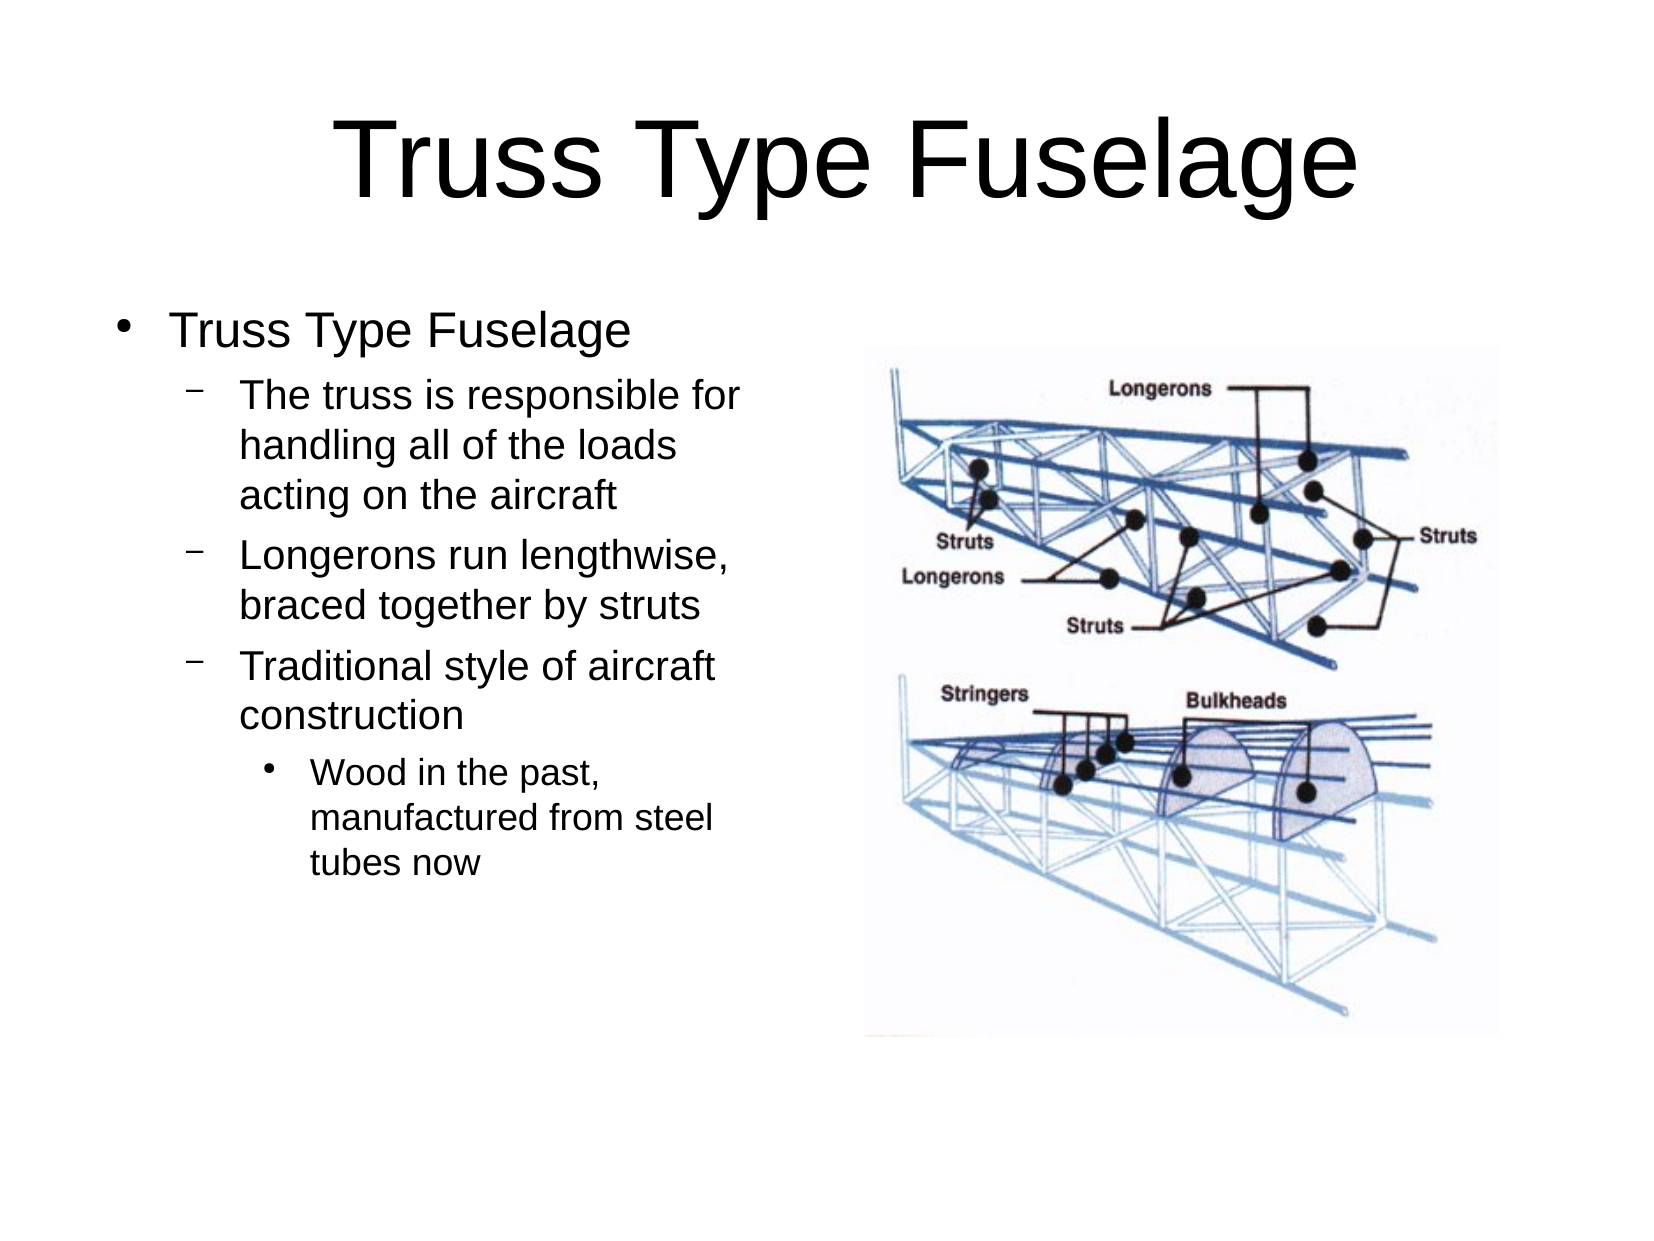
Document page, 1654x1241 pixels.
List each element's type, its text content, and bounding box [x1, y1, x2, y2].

picture [864, 346, 1498, 1037]
list Truss Type Fuselage The truss is responsible for handling all of the loads acting on the aircraft Longerons run lengthwise, braced together by struts Traditional style of aircraft construction Wood in the past, manufactured from steel tubes now [82, 289, 813, 1108]
title Truss Type Fuselage [82, 49, 1571, 257]
